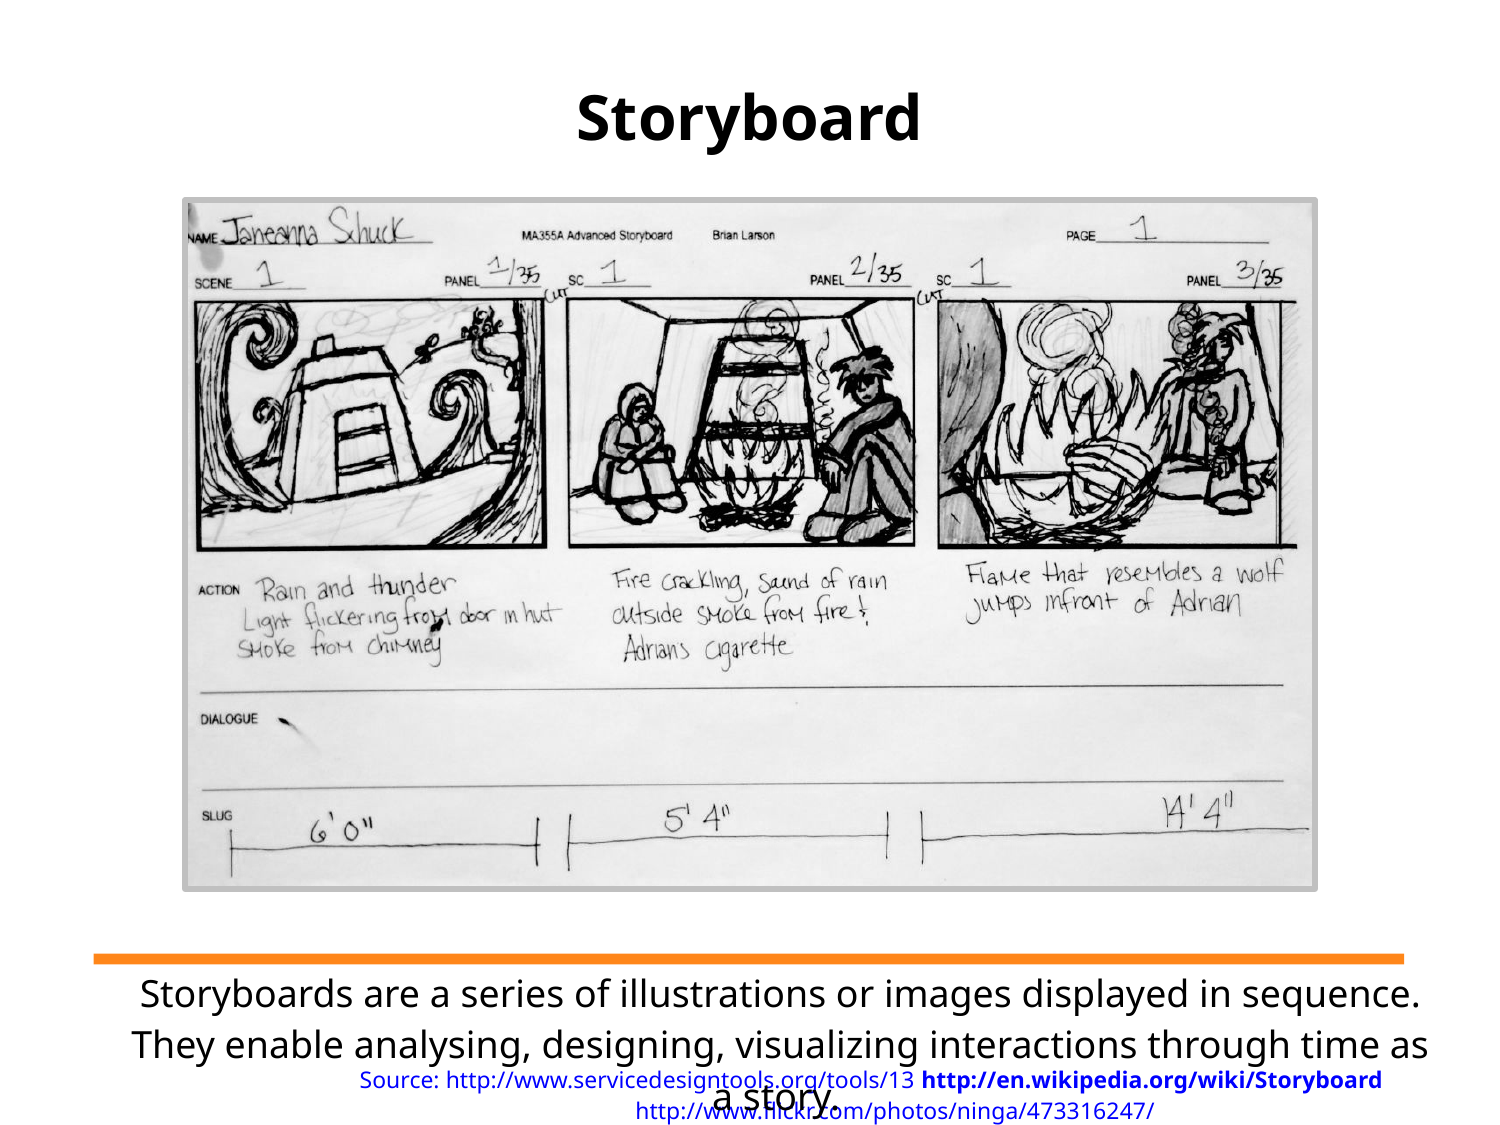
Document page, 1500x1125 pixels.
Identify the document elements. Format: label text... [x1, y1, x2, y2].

text_box Source: http://www.servicedesigntools.org/tools/13 http://en.wikipedia.org/wiki/Storyboard http://www.flickr.com/photos/ninga/473316247/ [344, 1064, 1211, 1125]
text_box Storyboards are a series of illustrations or images displayed in sequence. They enable analysing, designing, visualizing interactions through time as a story. [115, 960, 1447, 1064]
picture [188, 202, 1312, 886]
title Storyboard [75, 44, 1426, 188]
picture [0, 0, 1500, 1125]
